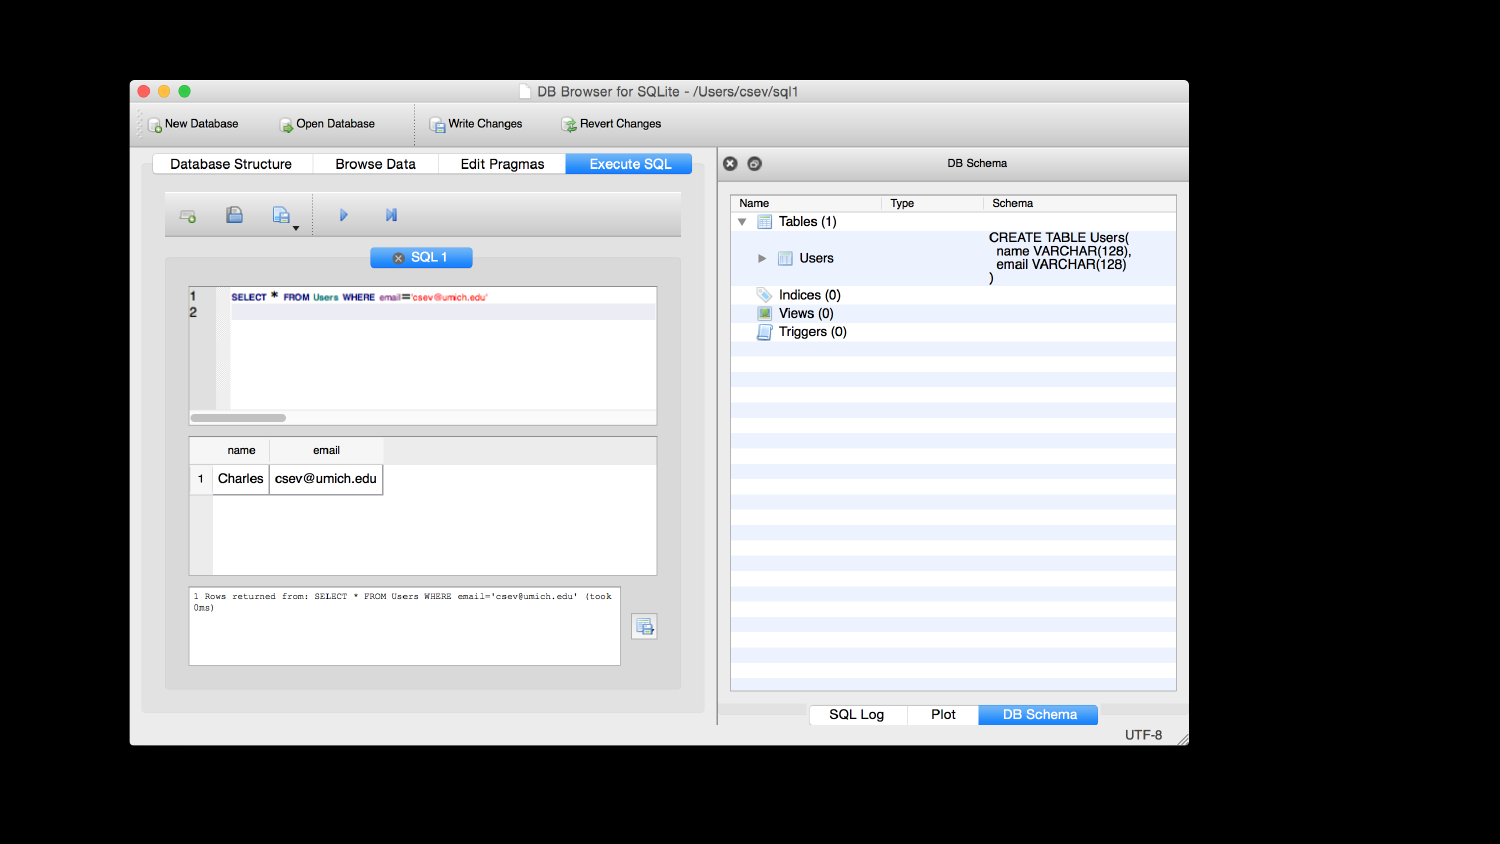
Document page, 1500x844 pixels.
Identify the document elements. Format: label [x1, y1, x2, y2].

picture [72, 47, 1246, 828]
